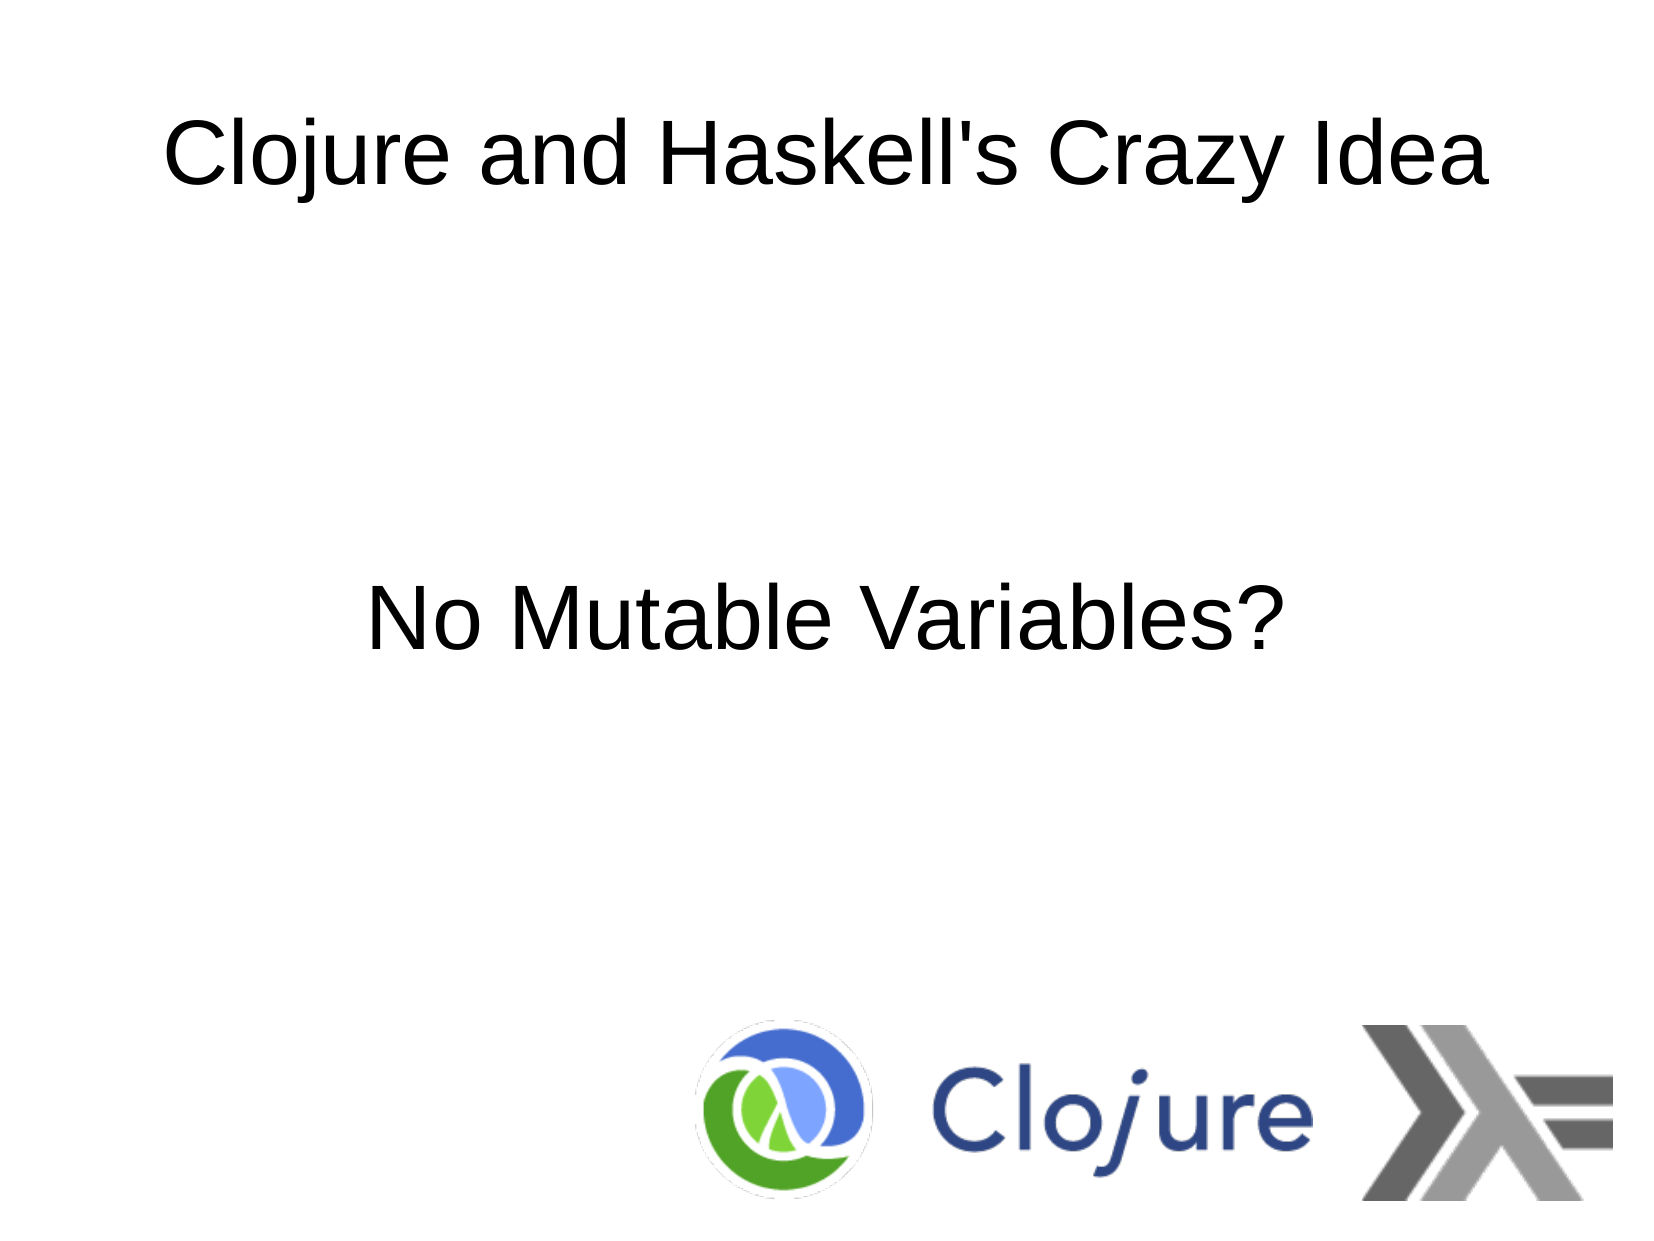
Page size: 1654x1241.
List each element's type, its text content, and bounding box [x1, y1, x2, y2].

title Clojure and Haskell's Crazy Idea [82, 56, 1571, 250]
subtitle No Mutable Variables? [82, 297, 1571, 938]
picture [693, 1018, 1313, 1201]
picture [1362, 1025, 1613, 1201]
